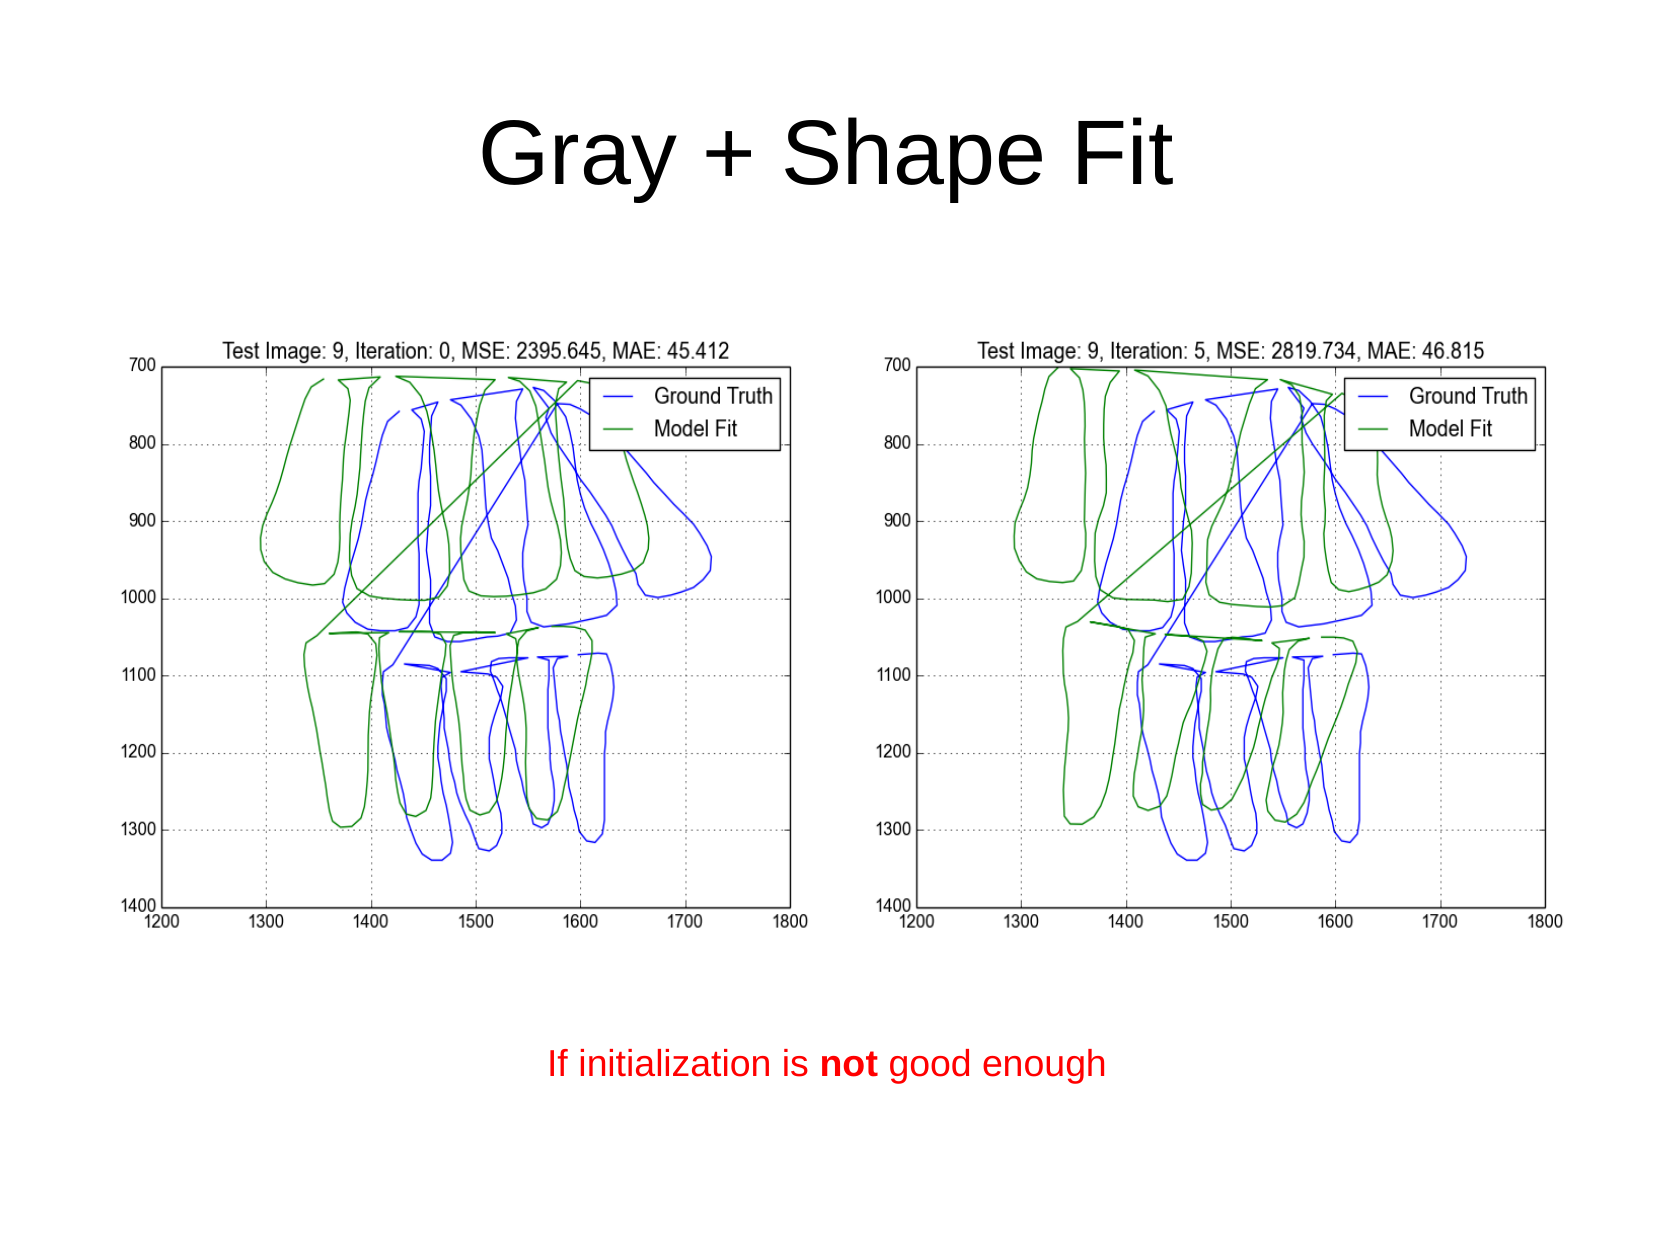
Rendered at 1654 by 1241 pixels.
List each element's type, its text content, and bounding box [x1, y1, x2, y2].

text_box If initialization is not good enough [0, 1035, 1654, 1092]
title Gray + Shape Fit [82, 49, 1571, 257]
picture [60, 299, 1626, 976]
